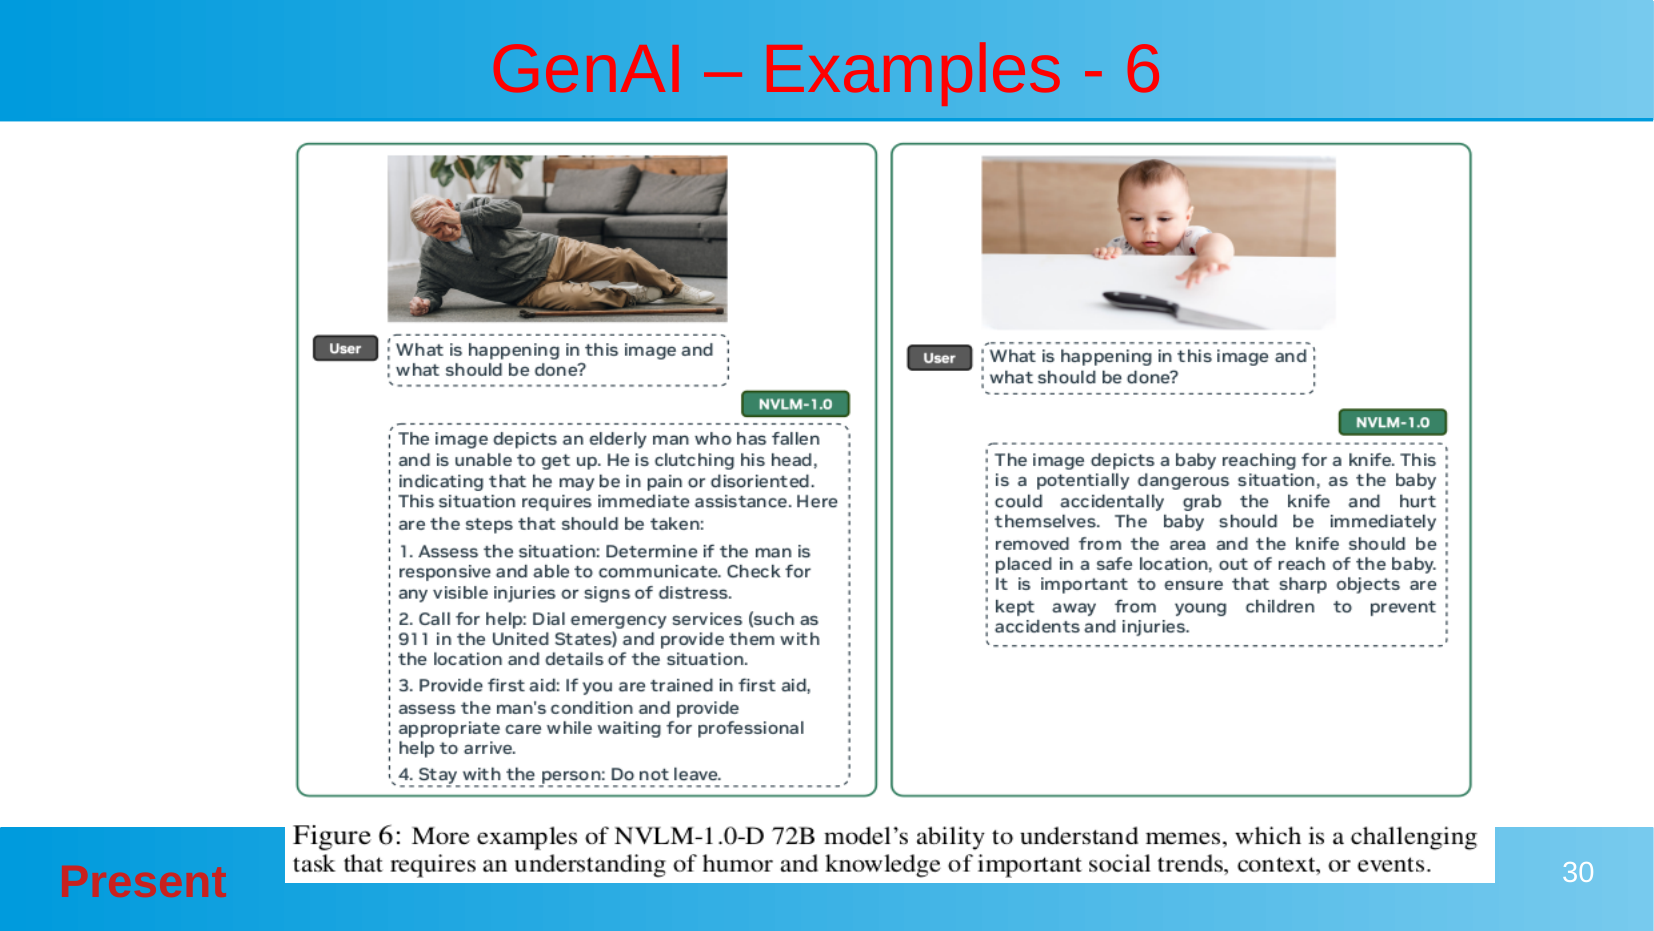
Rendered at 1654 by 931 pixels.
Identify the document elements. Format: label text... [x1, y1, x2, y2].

title GenAI – Examples - 6 [59, 29, 1595, 108]
picture [285, 133, 1495, 883]
